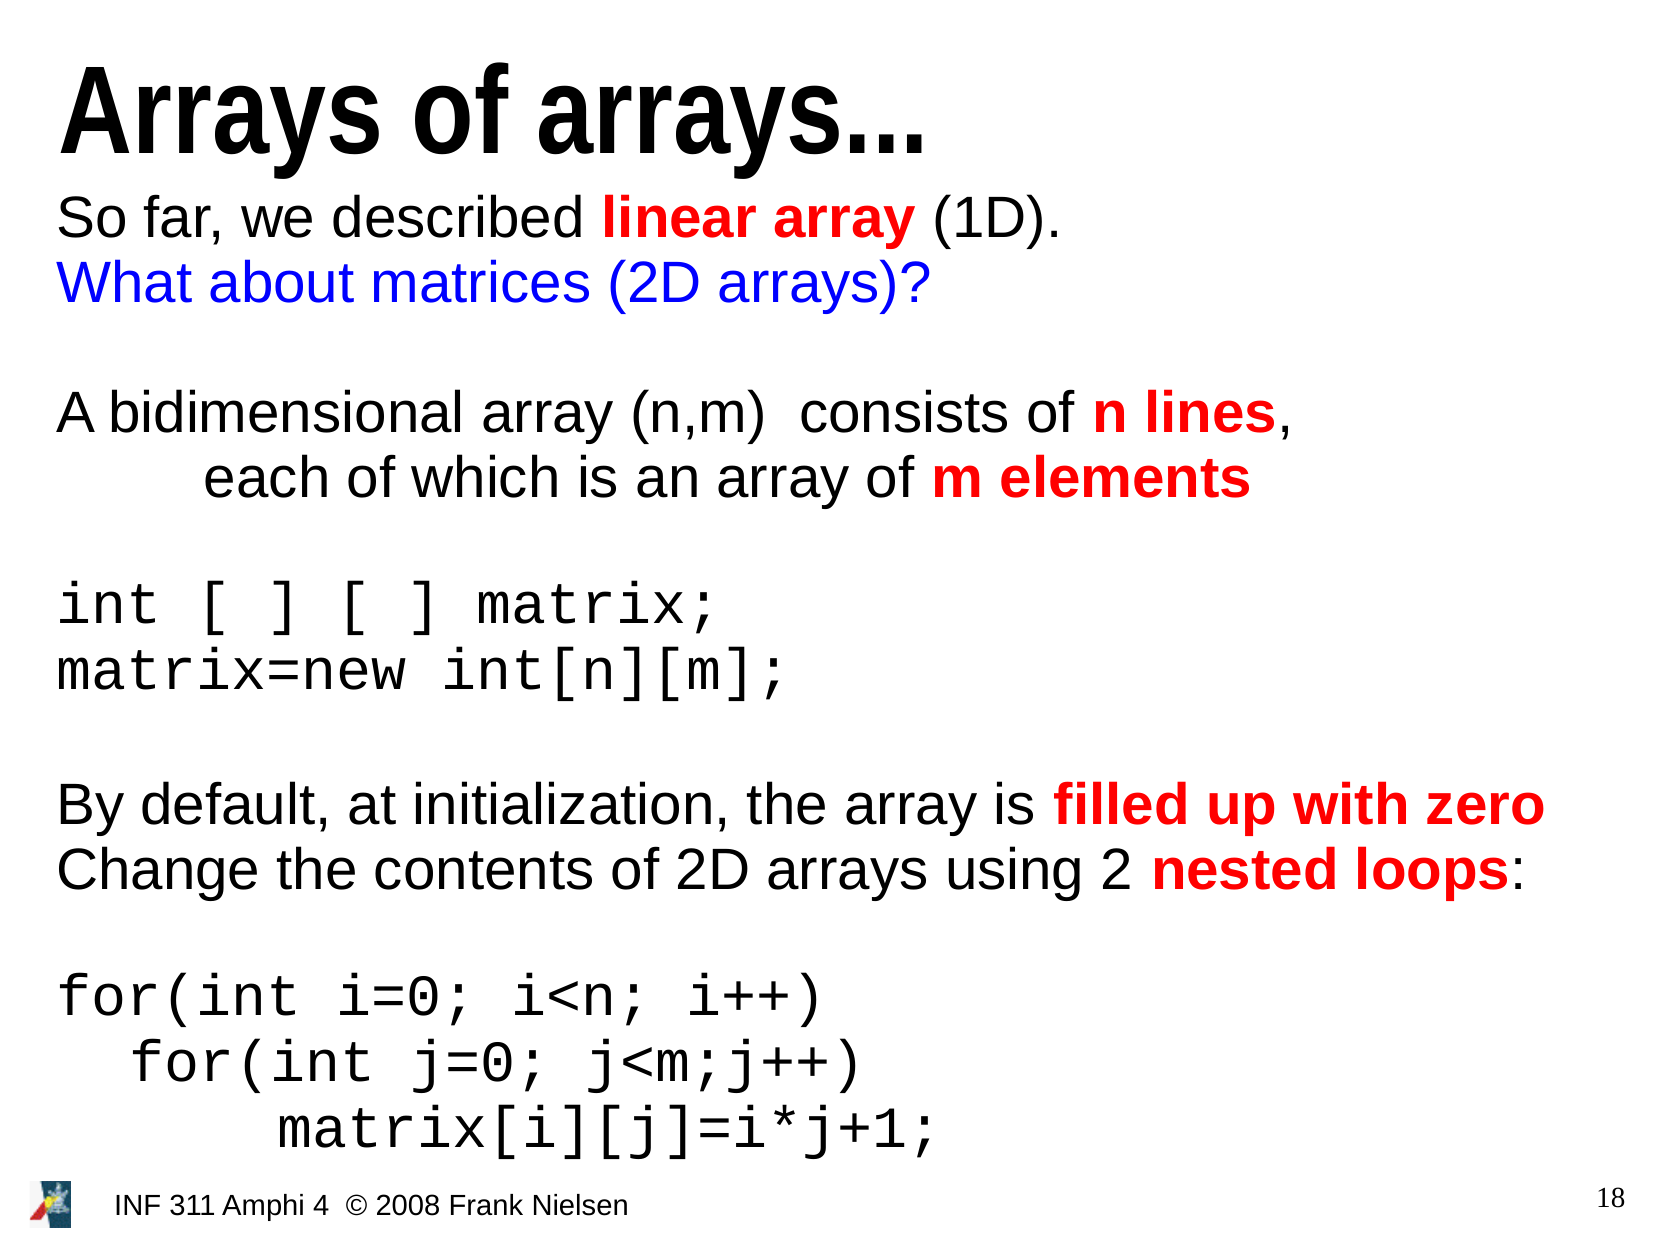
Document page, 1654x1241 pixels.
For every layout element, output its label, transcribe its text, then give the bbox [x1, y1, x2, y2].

picture [29, 1181, 41, 1228]
text_box Arrays of arrays... [44, 29, 945, 177]
text_box So far, we described linear array (1D). What about matrices (2D arrays)? A bidimensional array (n,m) consists of n lines, each of which is an array of m elements int [ ] [ ] matrix; matrix=new int[n][m]; By default, at initialization, the array is filled up with zero Change the contents of 2D arrays using 2 nested loops: for(int i=0; i<n; i++) for(int j=0; j<m;j++) matrix[i][j]=i*j+1; [41, 177, 1562, 1228]
